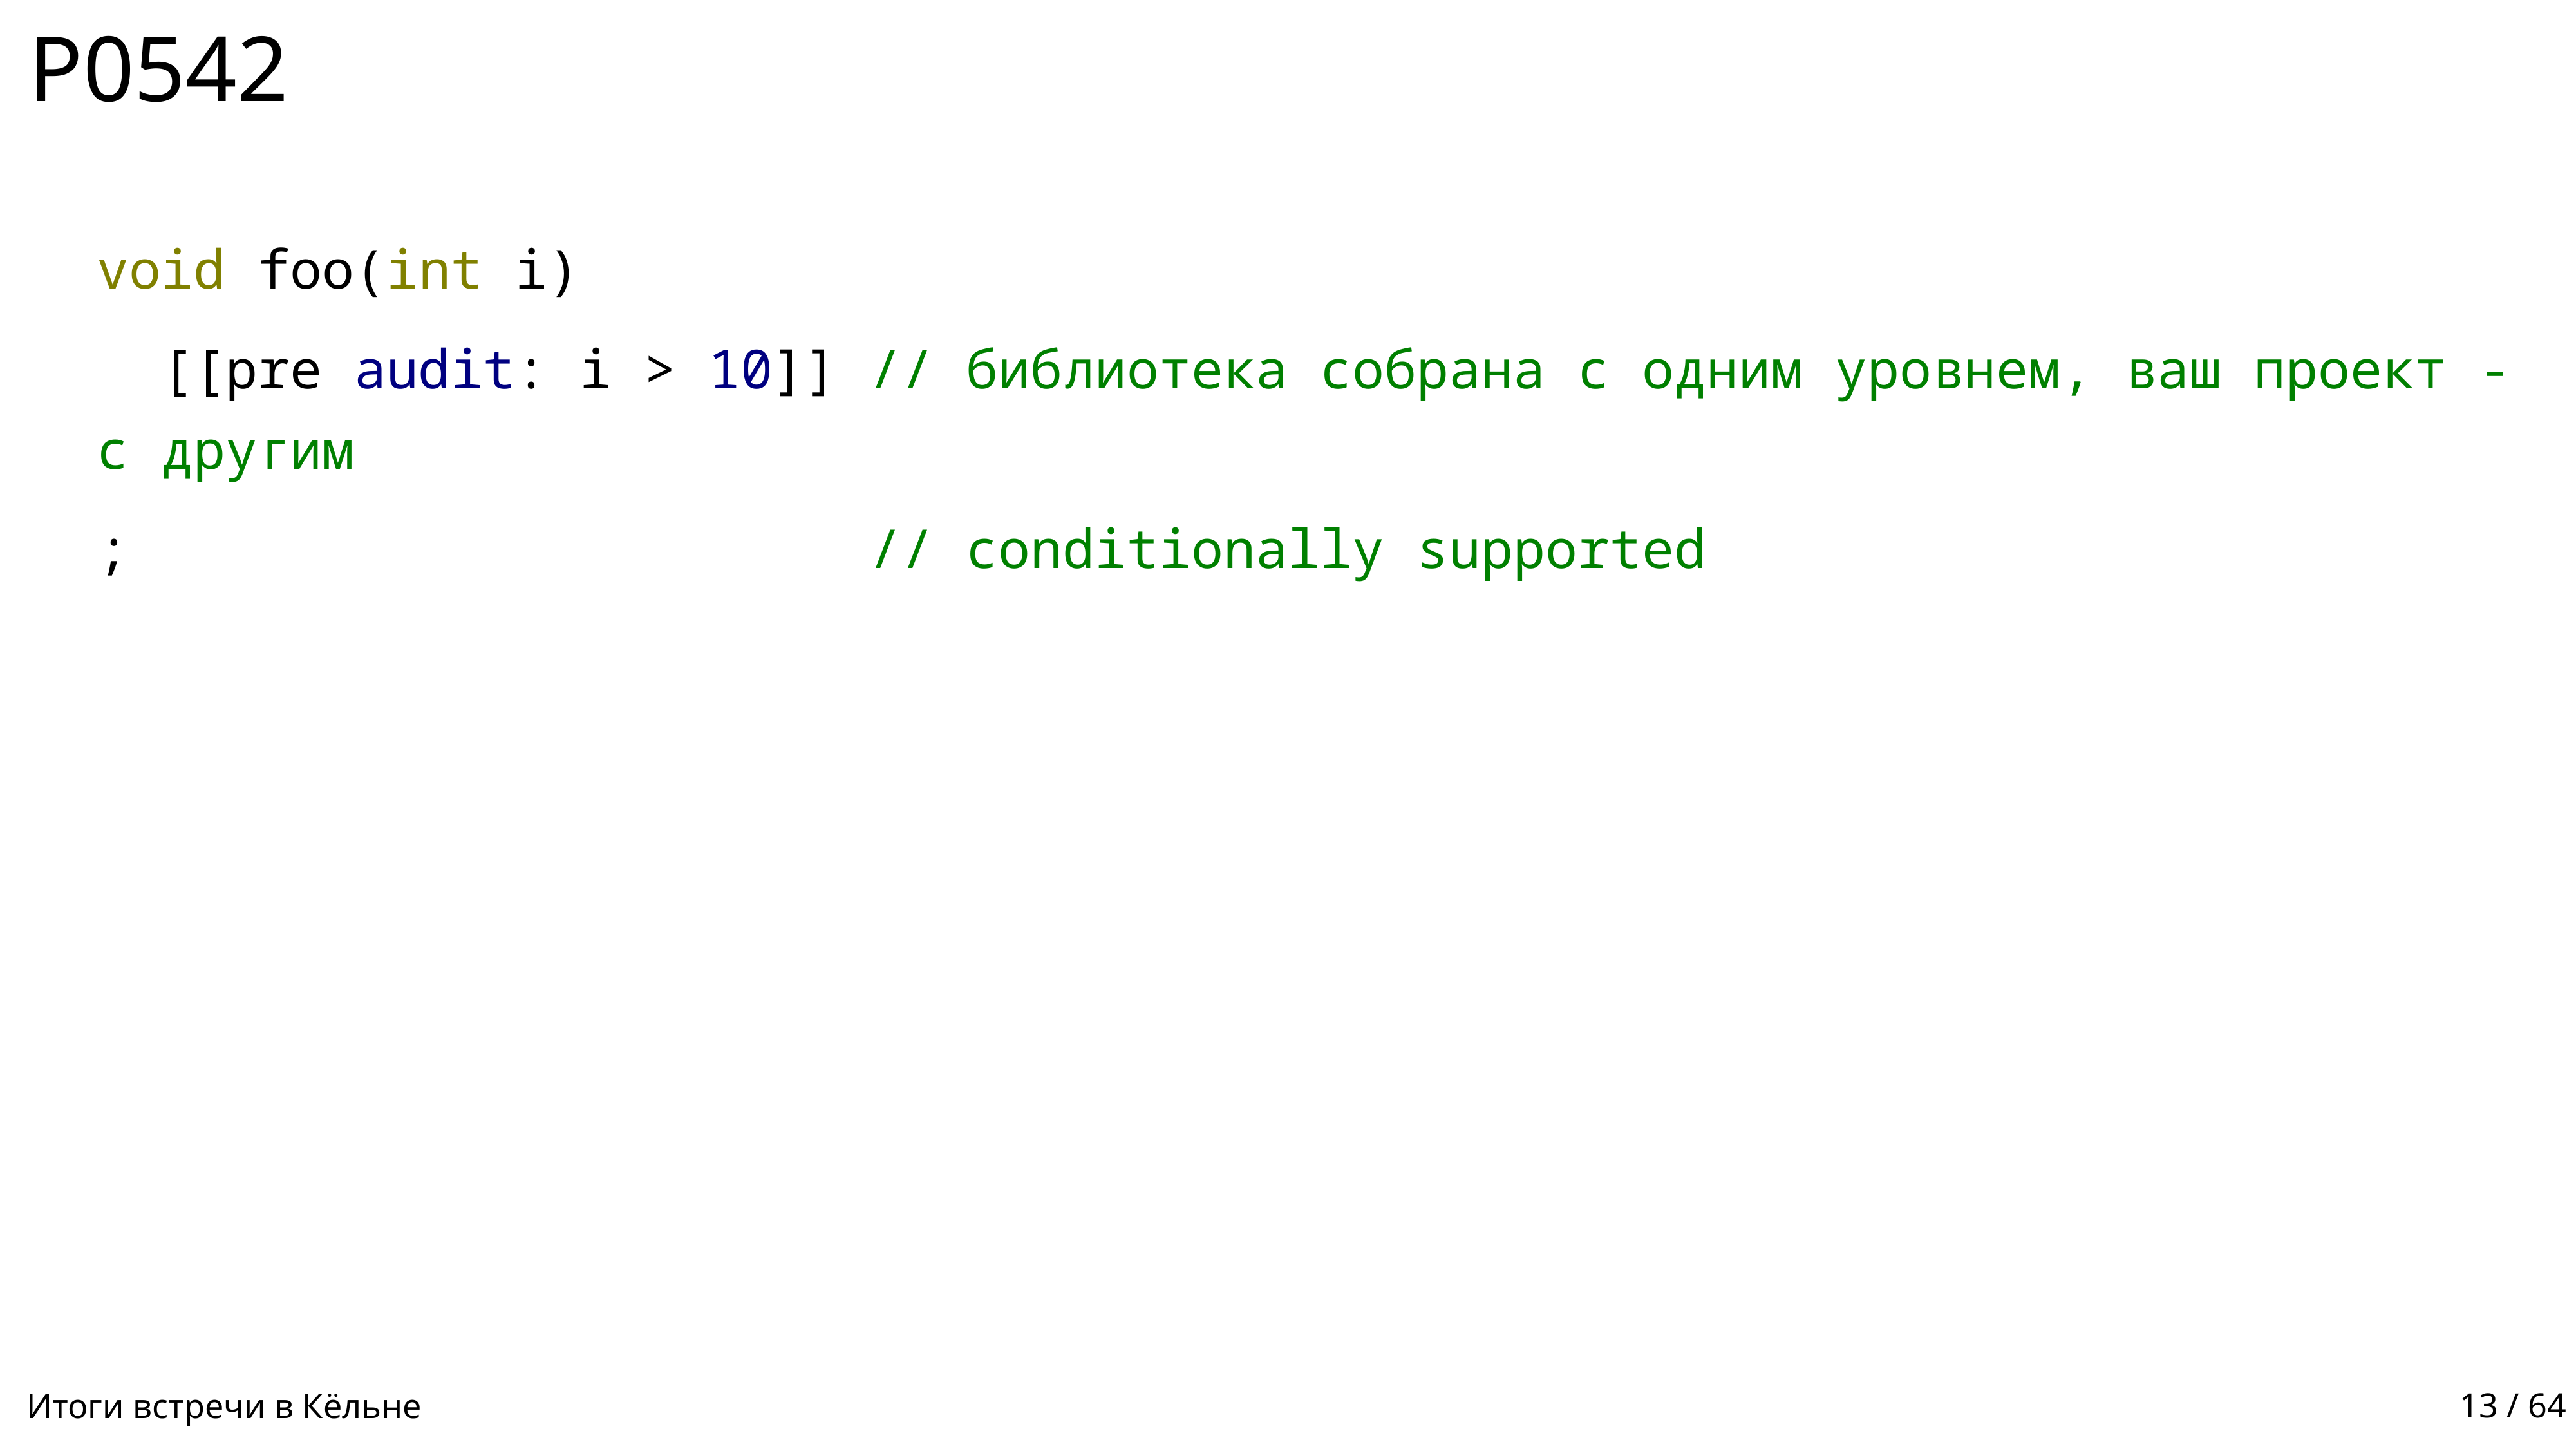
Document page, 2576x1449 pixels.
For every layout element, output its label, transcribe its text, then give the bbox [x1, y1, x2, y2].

title P0542 [19, 19, 2550, 155]
list <number> / 64 [1479, 1376, 2576, 1431]
list Итоги встречи в Кёльне [17, 1376, 1114, 1431]
list void foo(int i) [[pre audit: i > 10]] // библиотека собрана с одним уровнем, ваш проект - с другим ; // conditionally supported [87, 214, 2550, 1382]
